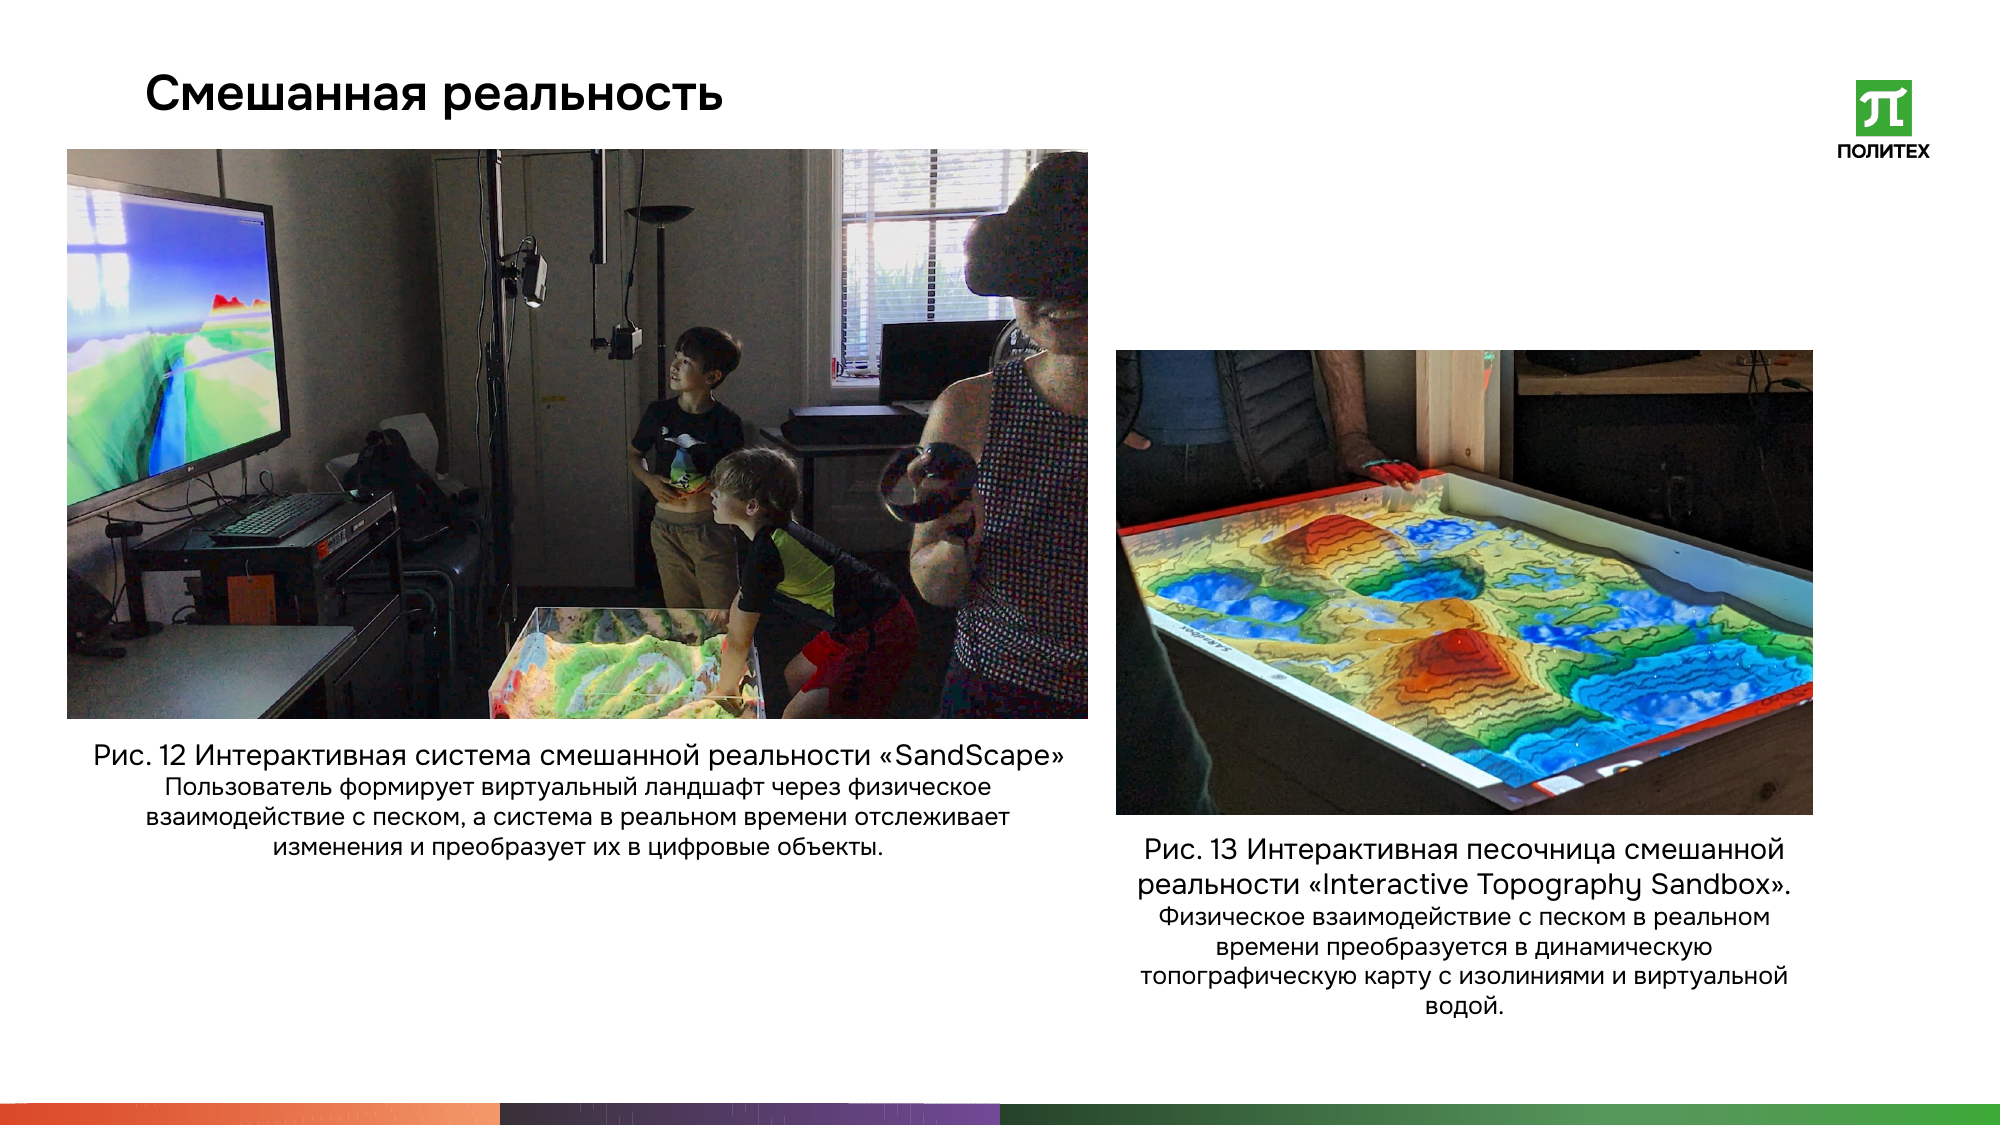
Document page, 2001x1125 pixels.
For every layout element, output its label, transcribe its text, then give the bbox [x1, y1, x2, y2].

picture [1116, 350, 1813, 815]
text_box Рис. 12 Интерактивная система смешанной реальности «SandScape» Пользователь формирует виртуальный ландшафт через физическое взаимодействие с песком, а система в реальном времени отслеживает изменения и преобразует их в цифровые объекты. [69, 728, 1089, 869]
picture [67, 149, 1088, 719]
title Смешанная реальность [130, 60, 1612, 160]
text_box Рис. 13 Интерактивная песочница смешанной реальности «Interactive Topography Sandbox». Физическое взаимодействие с песком в реальном времени преобразуется в динамическую топографическую карту с изолиниями и виртуальной водой. [1100, 822, 1830, 1028]
picture [1838, 80, 1930, 158]
